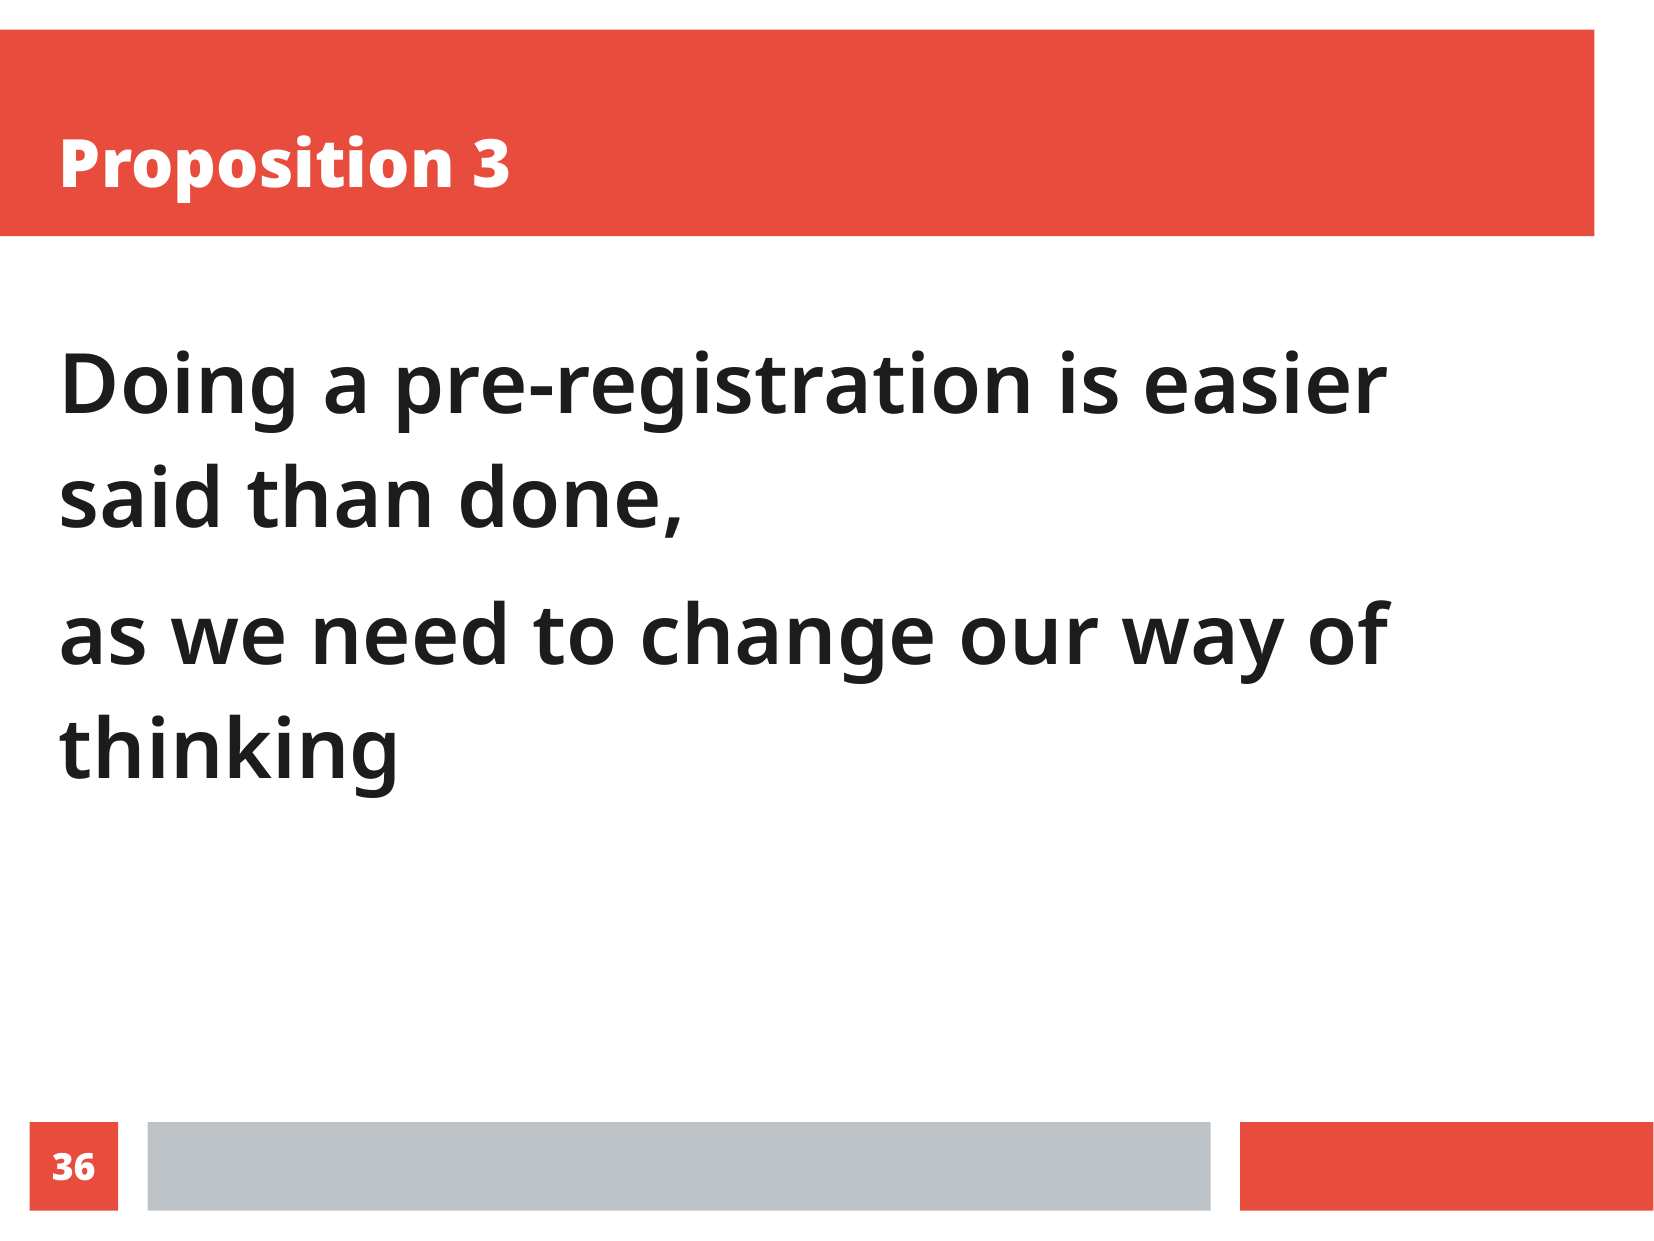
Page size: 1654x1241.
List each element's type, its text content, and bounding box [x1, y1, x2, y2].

title Proposition 3 [59, 59, 1595, 207]
list Doing a pre-registration is easier said than done, as we need to change our way of thinking [59, 324, 1565, 1093]
